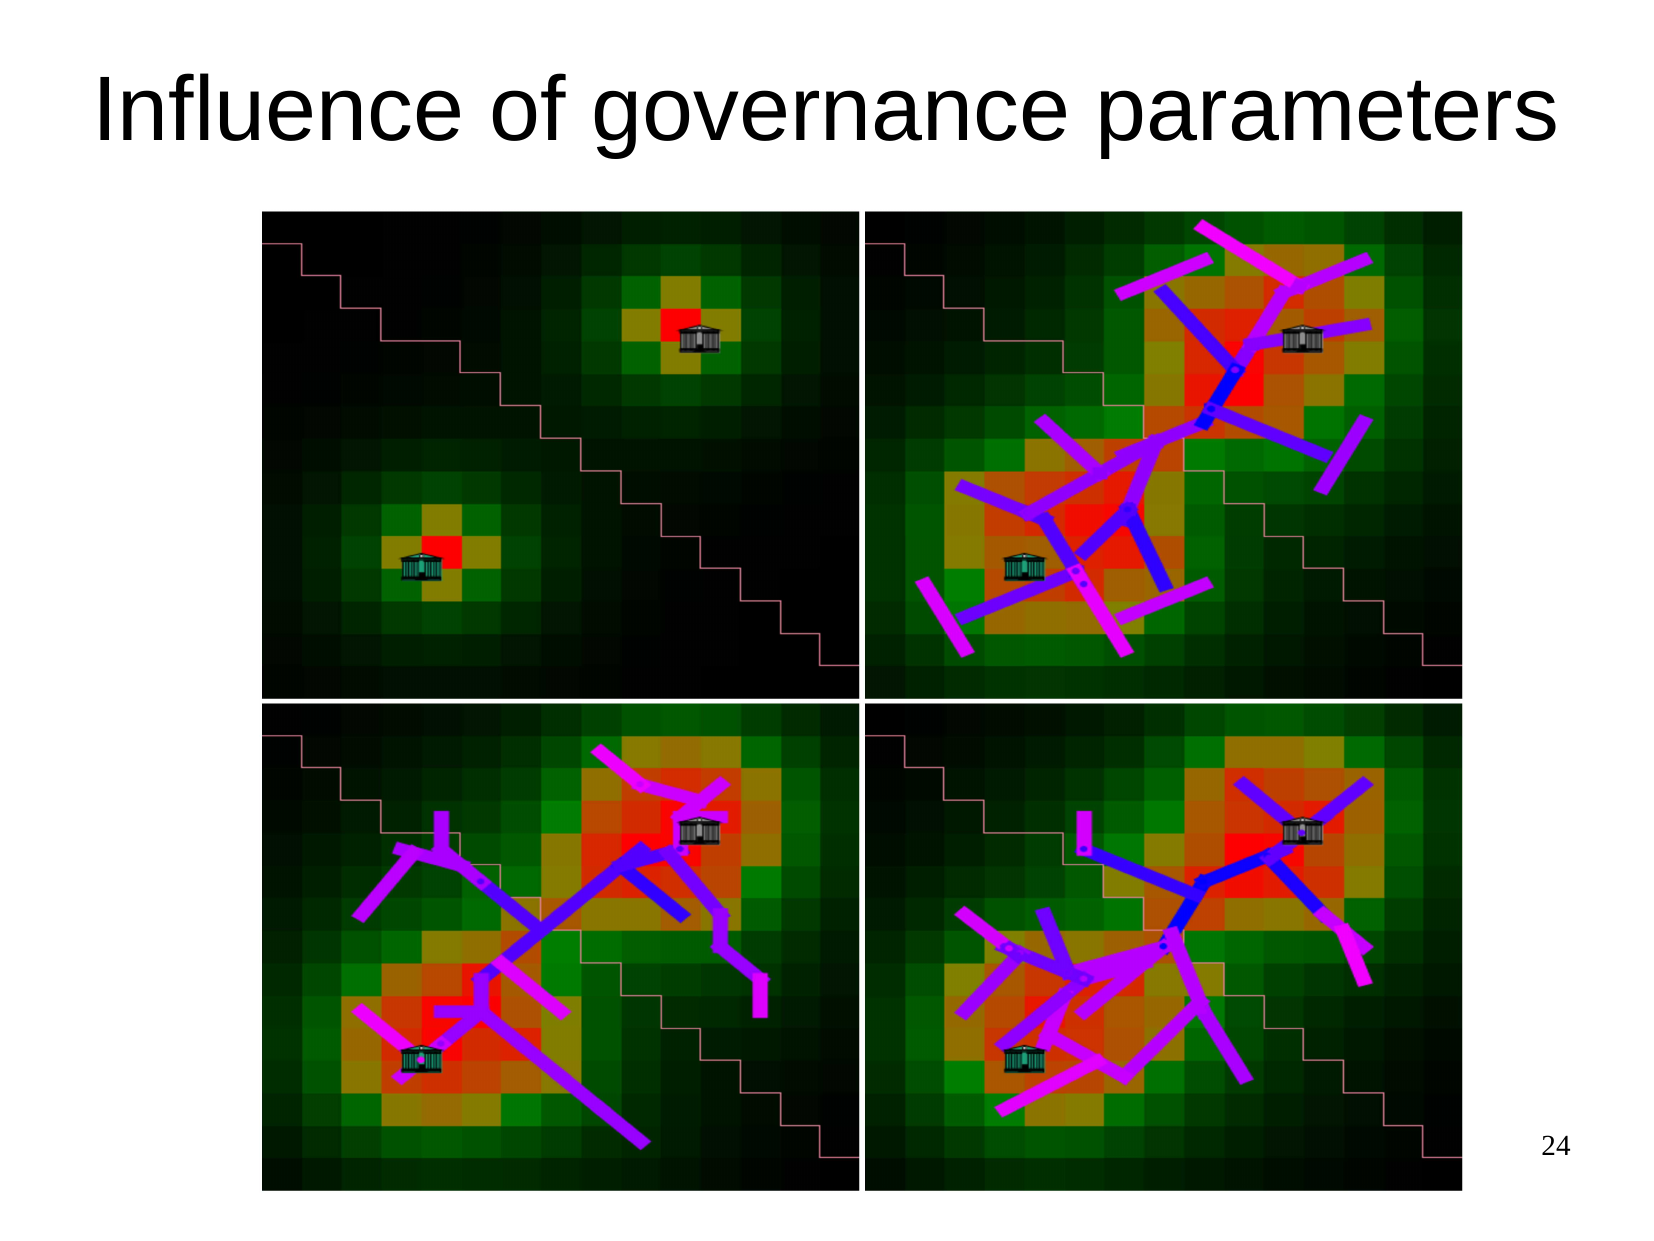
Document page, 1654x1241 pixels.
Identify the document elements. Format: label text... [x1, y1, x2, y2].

title Influence of governance parameters [82, 5, 1571, 213]
picture [259, 209, 1465, 1193]
